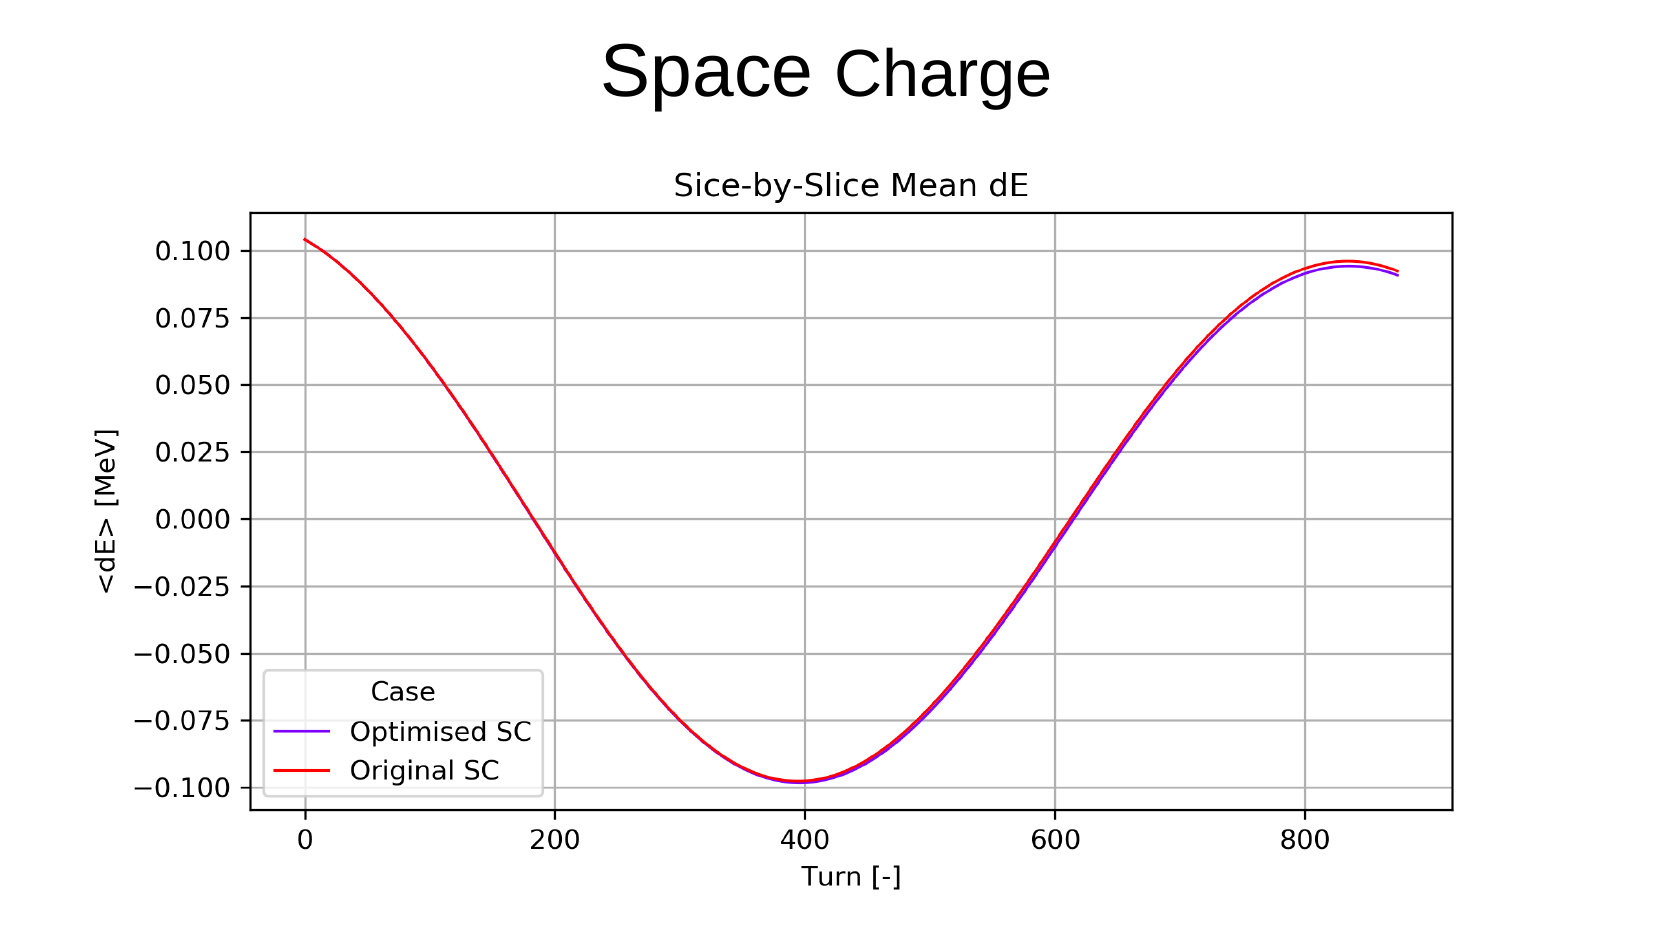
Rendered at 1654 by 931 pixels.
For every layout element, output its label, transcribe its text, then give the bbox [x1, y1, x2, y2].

picture [56, 119, 1607, 895]
title Space Charge [82, 0, 1571, 119]
